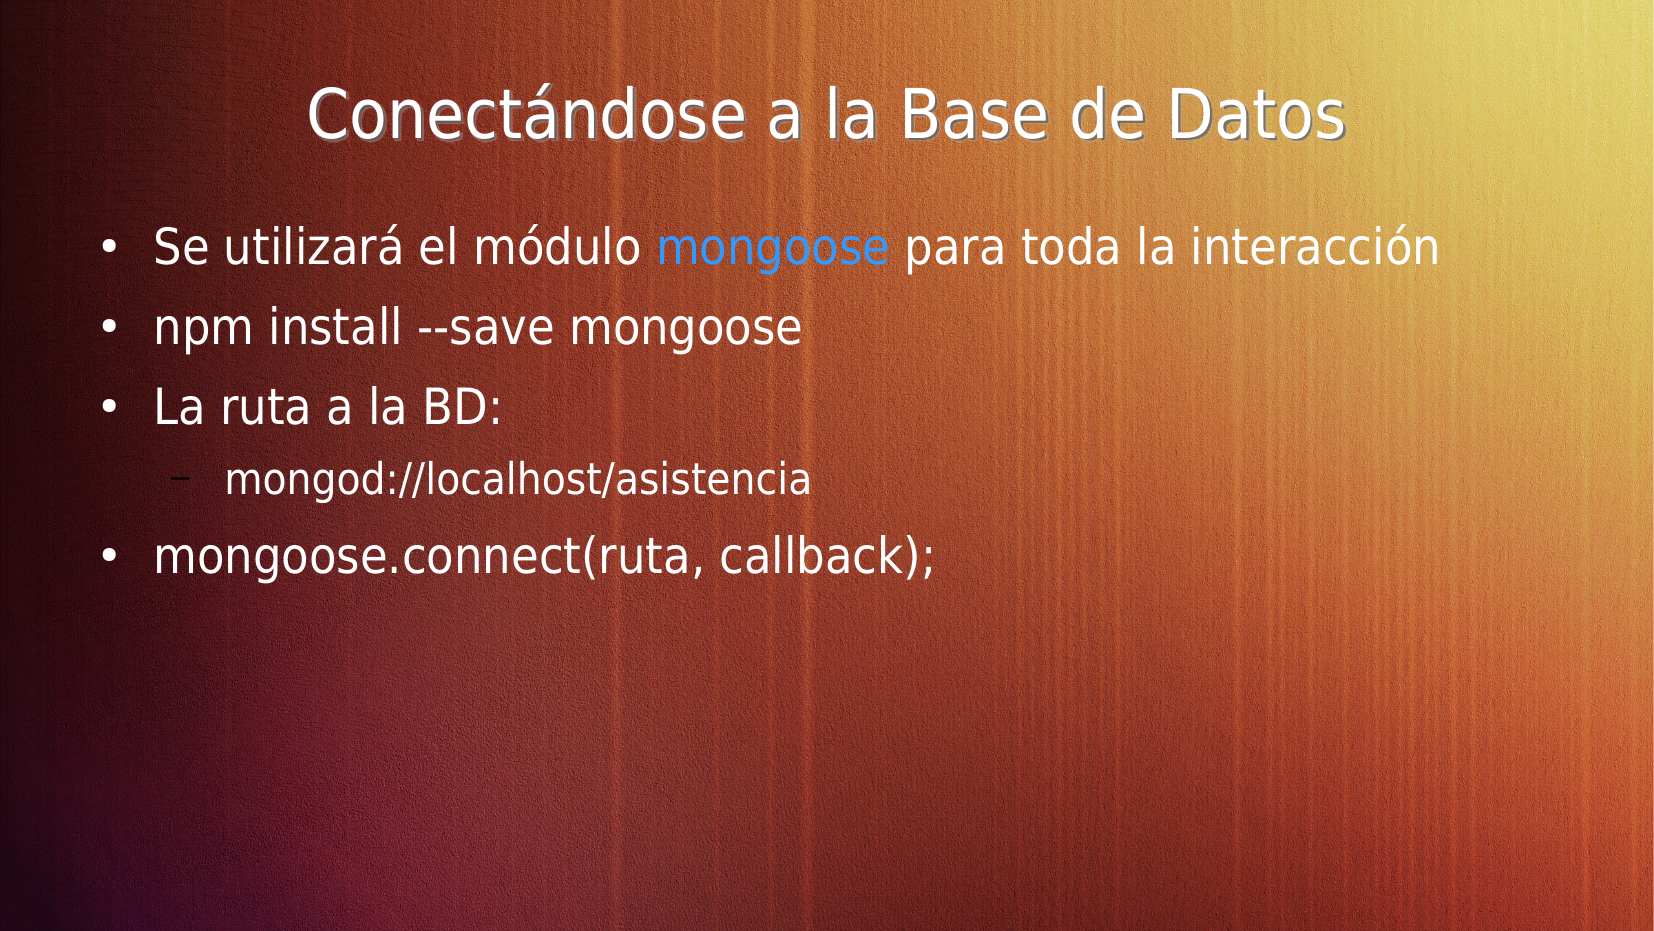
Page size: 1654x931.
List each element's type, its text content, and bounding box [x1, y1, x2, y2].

title Conectándose a la Base de Datos [82, 37, 1571, 193]
picture [0, 0, 1654, 931]
list Se utilizará el módulo mongoose para toda la interacción npm install --save mongoose La ruta a la BD: mongod://localhost/asistencia mongoose.connect(ruta, callback); [82, 217, 1571, 886]
